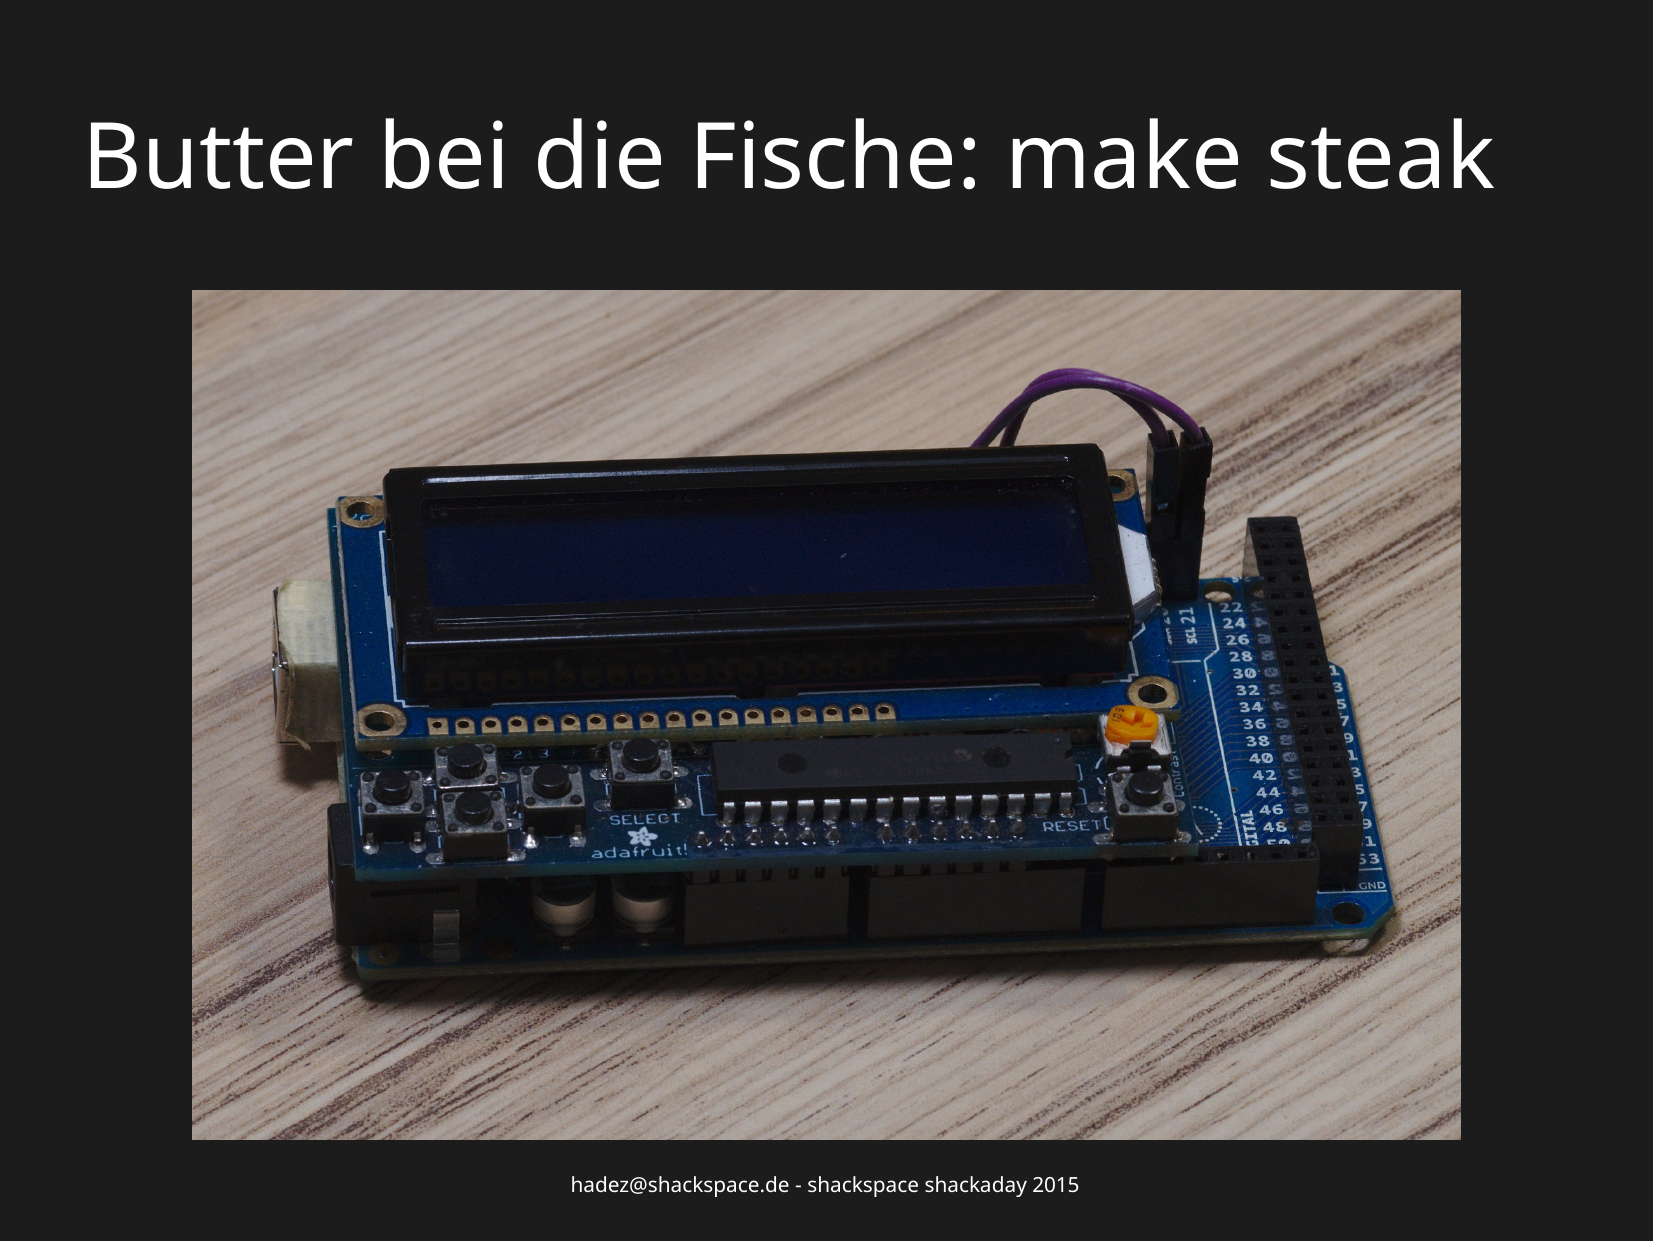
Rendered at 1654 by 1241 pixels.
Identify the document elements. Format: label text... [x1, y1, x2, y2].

title Butter bei die Fische: make steak [82, 49, 1571, 257]
picture [192, 290, 1461, 1140]
